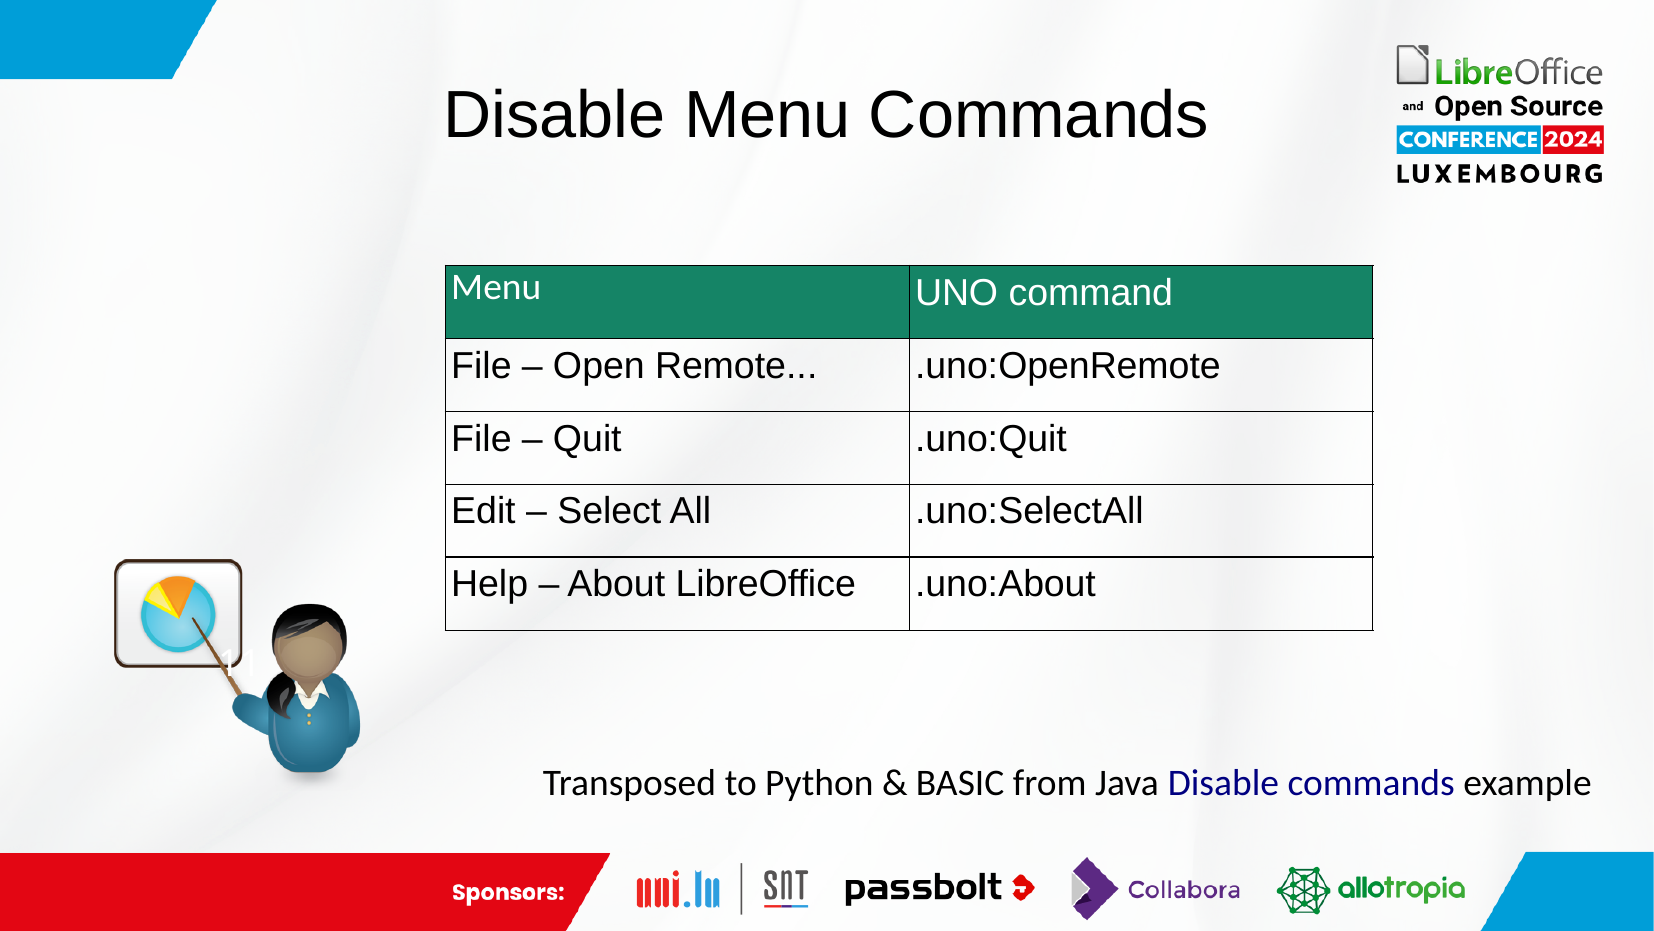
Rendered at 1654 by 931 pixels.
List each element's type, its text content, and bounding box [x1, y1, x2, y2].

table_cell File – Quit [446, 412, 909, 484]
table_cell .uno:OpenRemote [910, 339, 1372, 411]
table_cell .uno:Quit [910, 412, 1372, 484]
picture [0, 0, 1654, 931]
text_box Transposed to Python & BASIC from Java Disable commands example [528, 759, 1625, 866]
table_cell Edit – Select All [446, 485, 909, 556]
table_cell .uno:SelectAll [910, 485, 1372, 556]
table_header UNO command [910, 266, 1372, 338]
title Disable Menu Commands [82, 37, 1571, 193]
table_cell File – Open Remote... [446, 339, 909, 411]
table_cell Help – About LibreOffice [446, 558, 909, 630]
table_cell .uno:About [910, 558, 1372, 630]
table_header Menu [446, 266, 909, 338]
